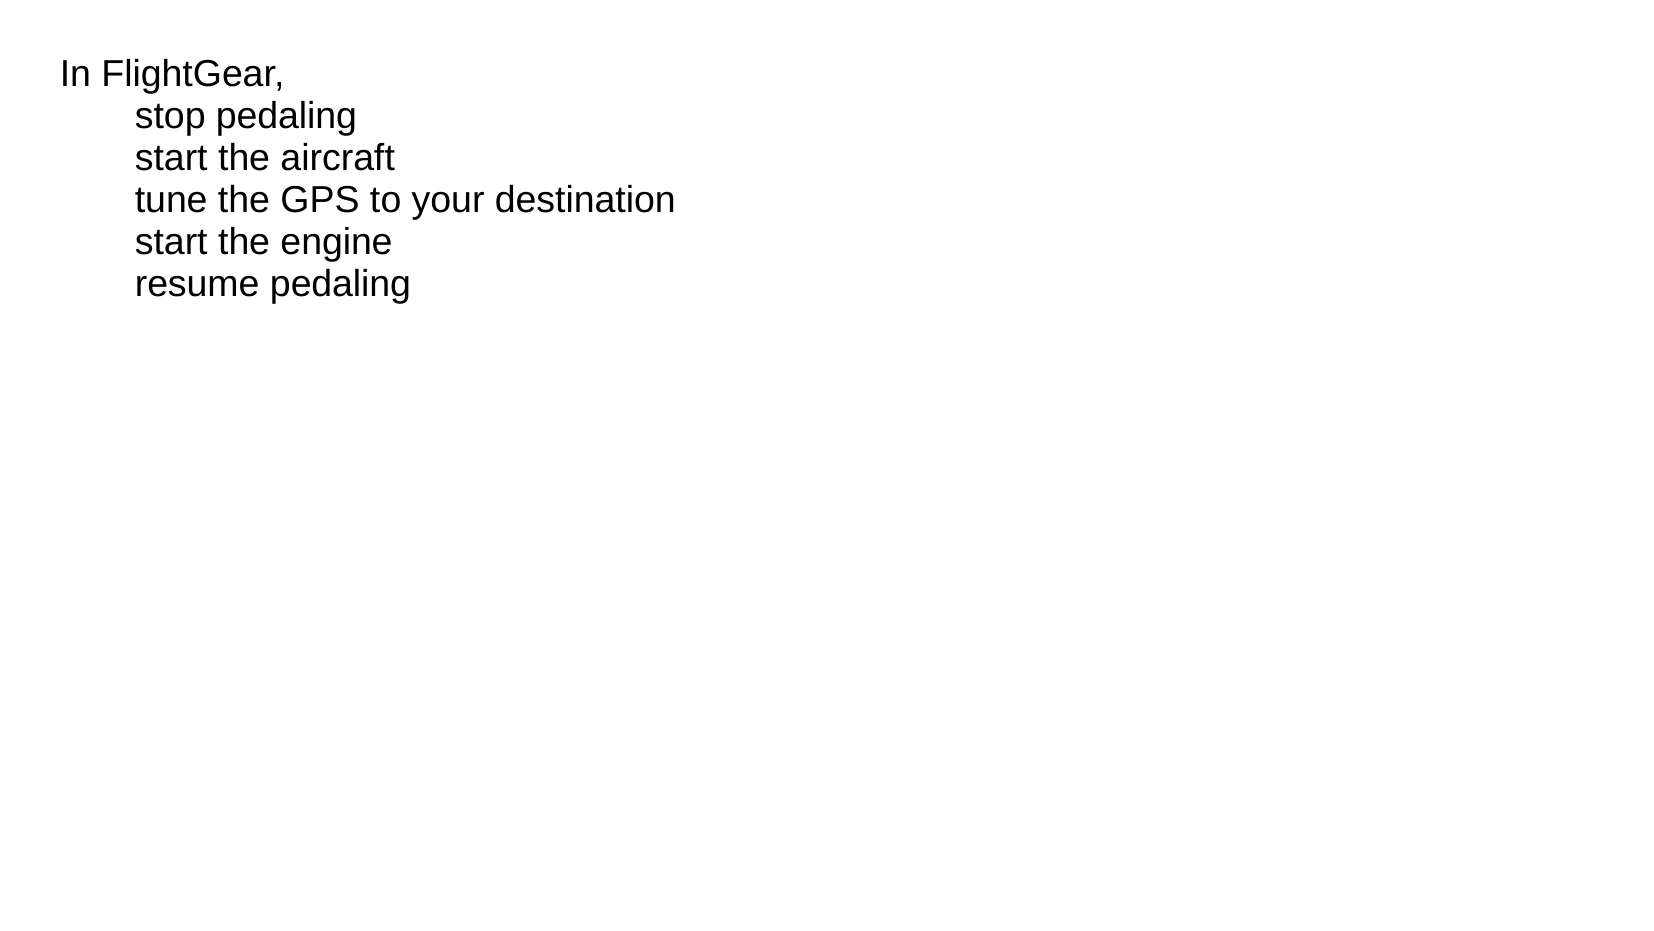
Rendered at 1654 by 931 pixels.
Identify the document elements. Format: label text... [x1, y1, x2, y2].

text_box In FlightGear, stop pedaling start the aircraft tune the GPS to your destination start the engine resume pedaling [45, 45, 1621, 354]
